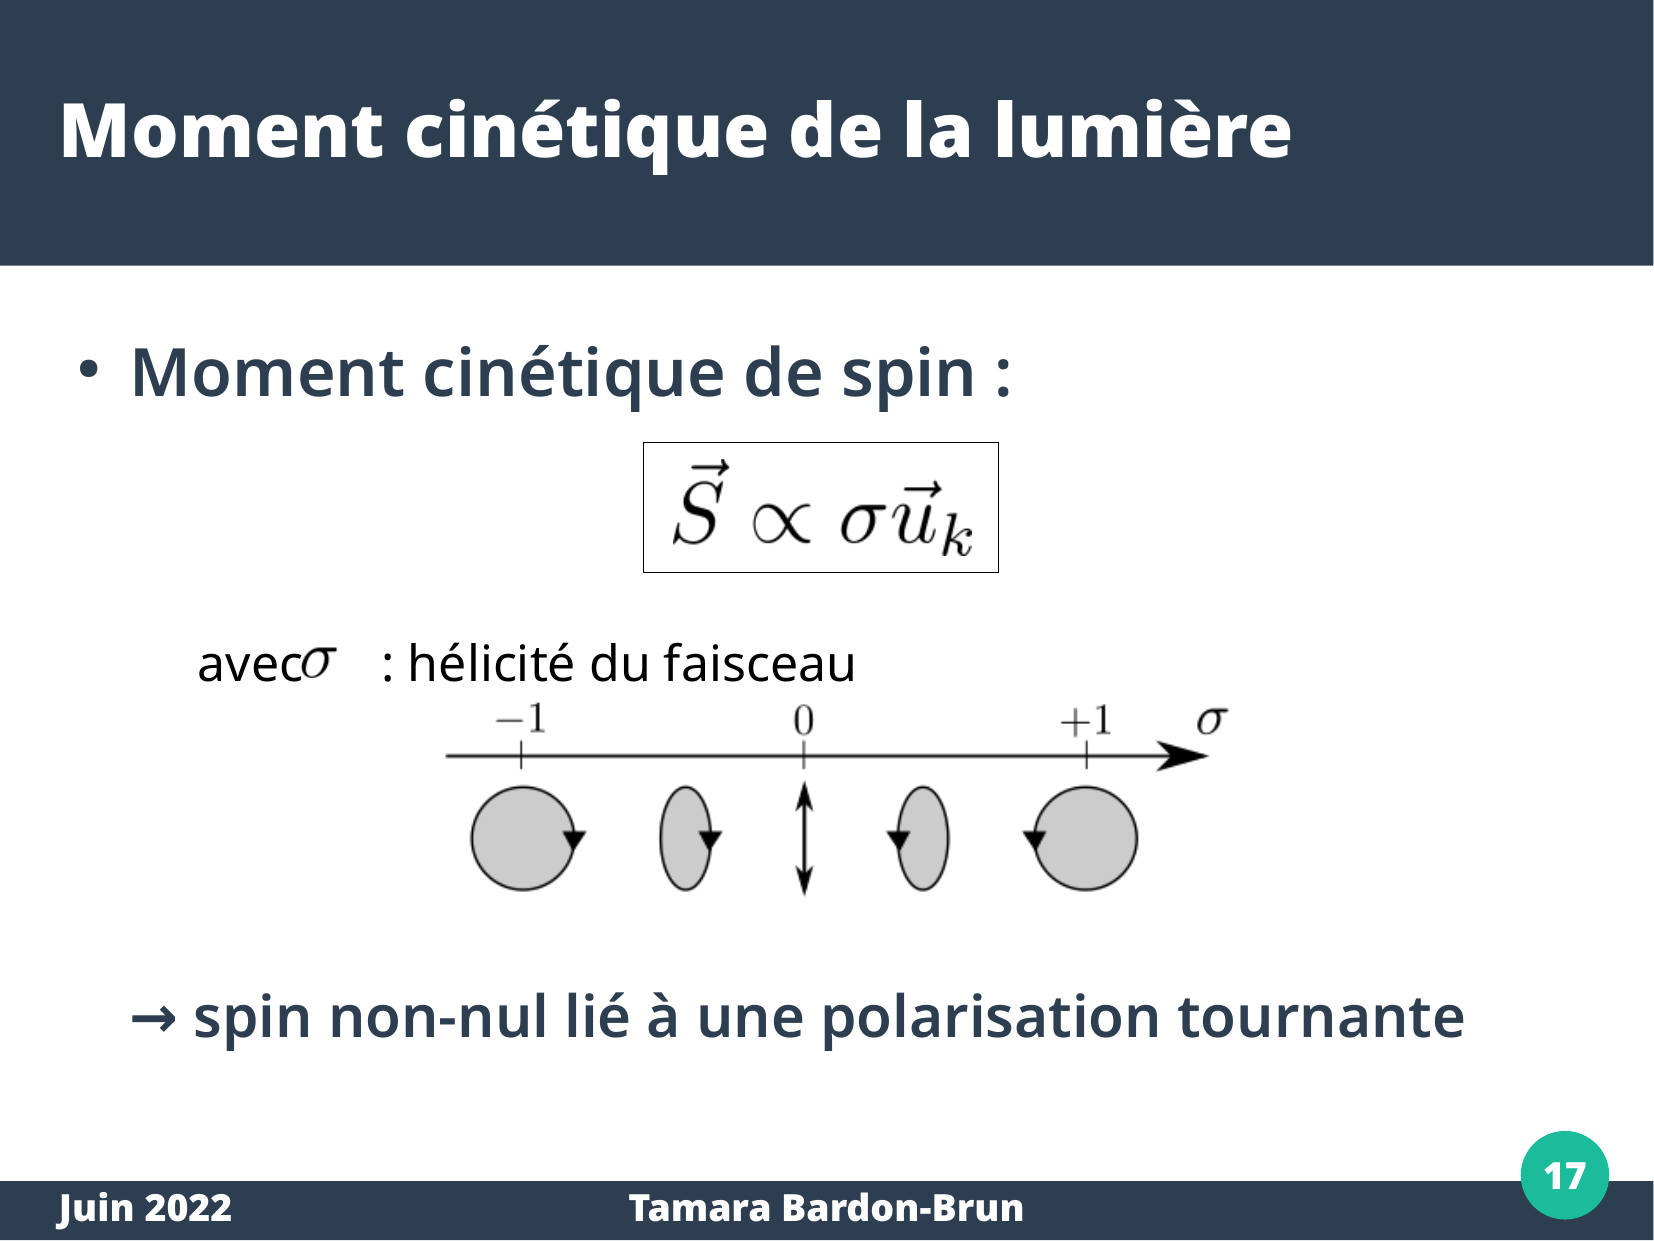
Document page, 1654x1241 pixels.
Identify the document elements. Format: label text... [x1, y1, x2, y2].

list → spin non-nul lié à une polarisation tournante [59, 975, 1595, 1093]
title Moment cinétique de la lumière [59, 49, 1595, 207]
text_box avec : hélicité du faisceau [183, 620, 963, 761]
picture [418, 696, 1236, 899]
list Moment cinétique de spin : [59, 324, 1595, 720]
picture [289, 640, 337, 688]
picture [673, 459, 972, 556]
